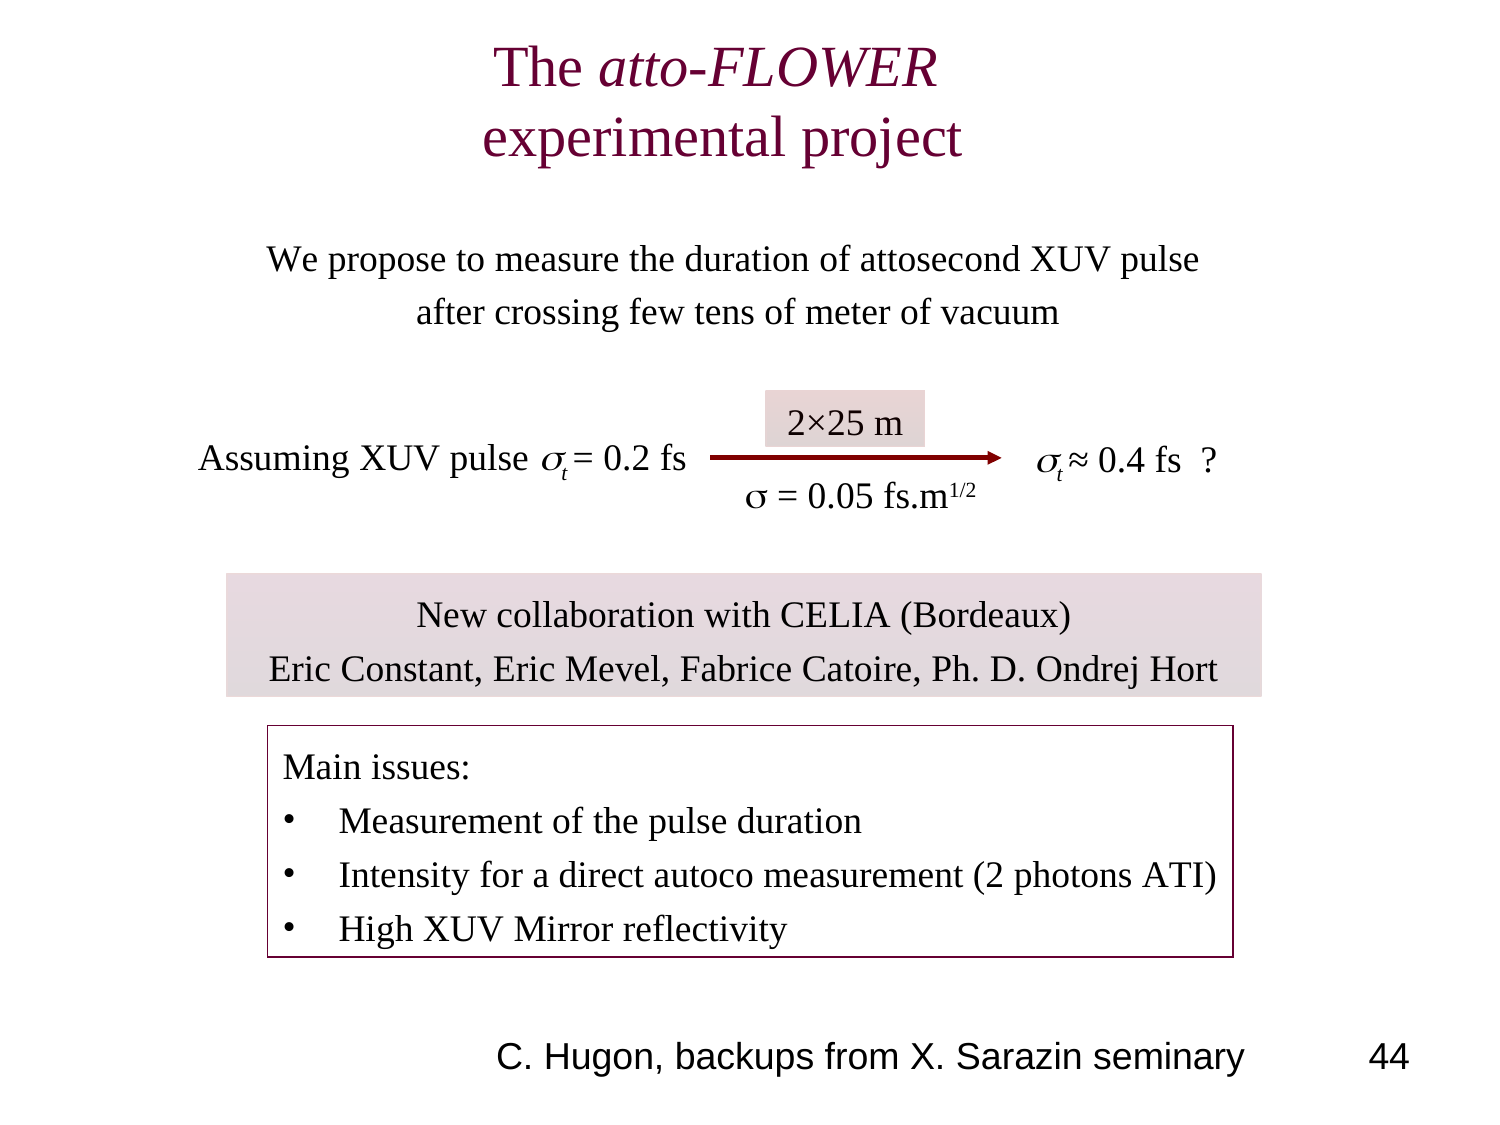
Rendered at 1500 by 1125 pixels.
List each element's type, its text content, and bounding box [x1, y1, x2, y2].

text_box New collaboration with CELIA (Bordeaux) Eric Constant, Eric Mevel, Fabrice Catoire, Ph. D. Ondrej Hort [226, 573, 1262, 697]
text_box We propose to measure the duration of attosecond XUV pulse after crossing few tens of meter of vacuum [227, 216, 1250, 341]
text_box t ≈ 0.4 fs ? [1019, 416, 1233, 494]
text_box The atto-FLOWER experimental project [467, 20, 979, 176]
text_box  = 0.05 fs.m1/2 [730, 454, 992, 524]
text_box Assuming XUV pulse t = 0.2 fs [183, 415, 702, 493]
text_box Main issues: Measurement of the pulse duration Intensity for a direct autoco measurement (2 photons ATI) High XUV Mirror reflectivity [267, 725, 1234, 957]
text_box 2×25 m [772, 447, 919, 452]
text_box [765, 390, 925, 447]
text_box 2×25 m [772, 381, 919, 390]
